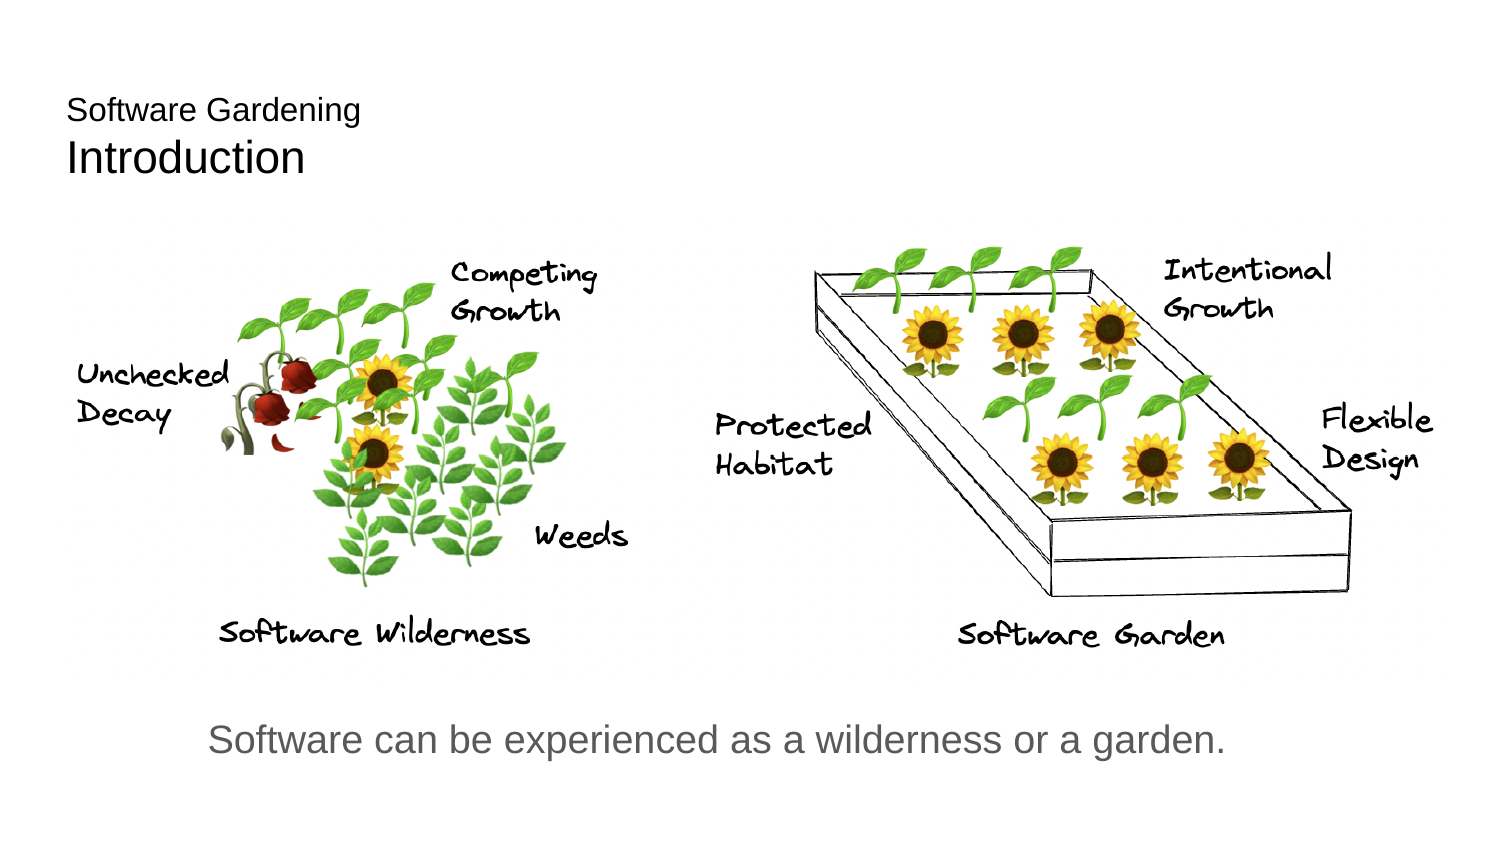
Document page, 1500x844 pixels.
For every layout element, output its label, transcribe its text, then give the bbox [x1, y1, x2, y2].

text_box Software Gardening Introduction [51, 72, 1449, 199]
picture [51, 216, 1449, 686]
list Software can be experienced as a wilderness or a garden. [192, 702, 1308, 767]
